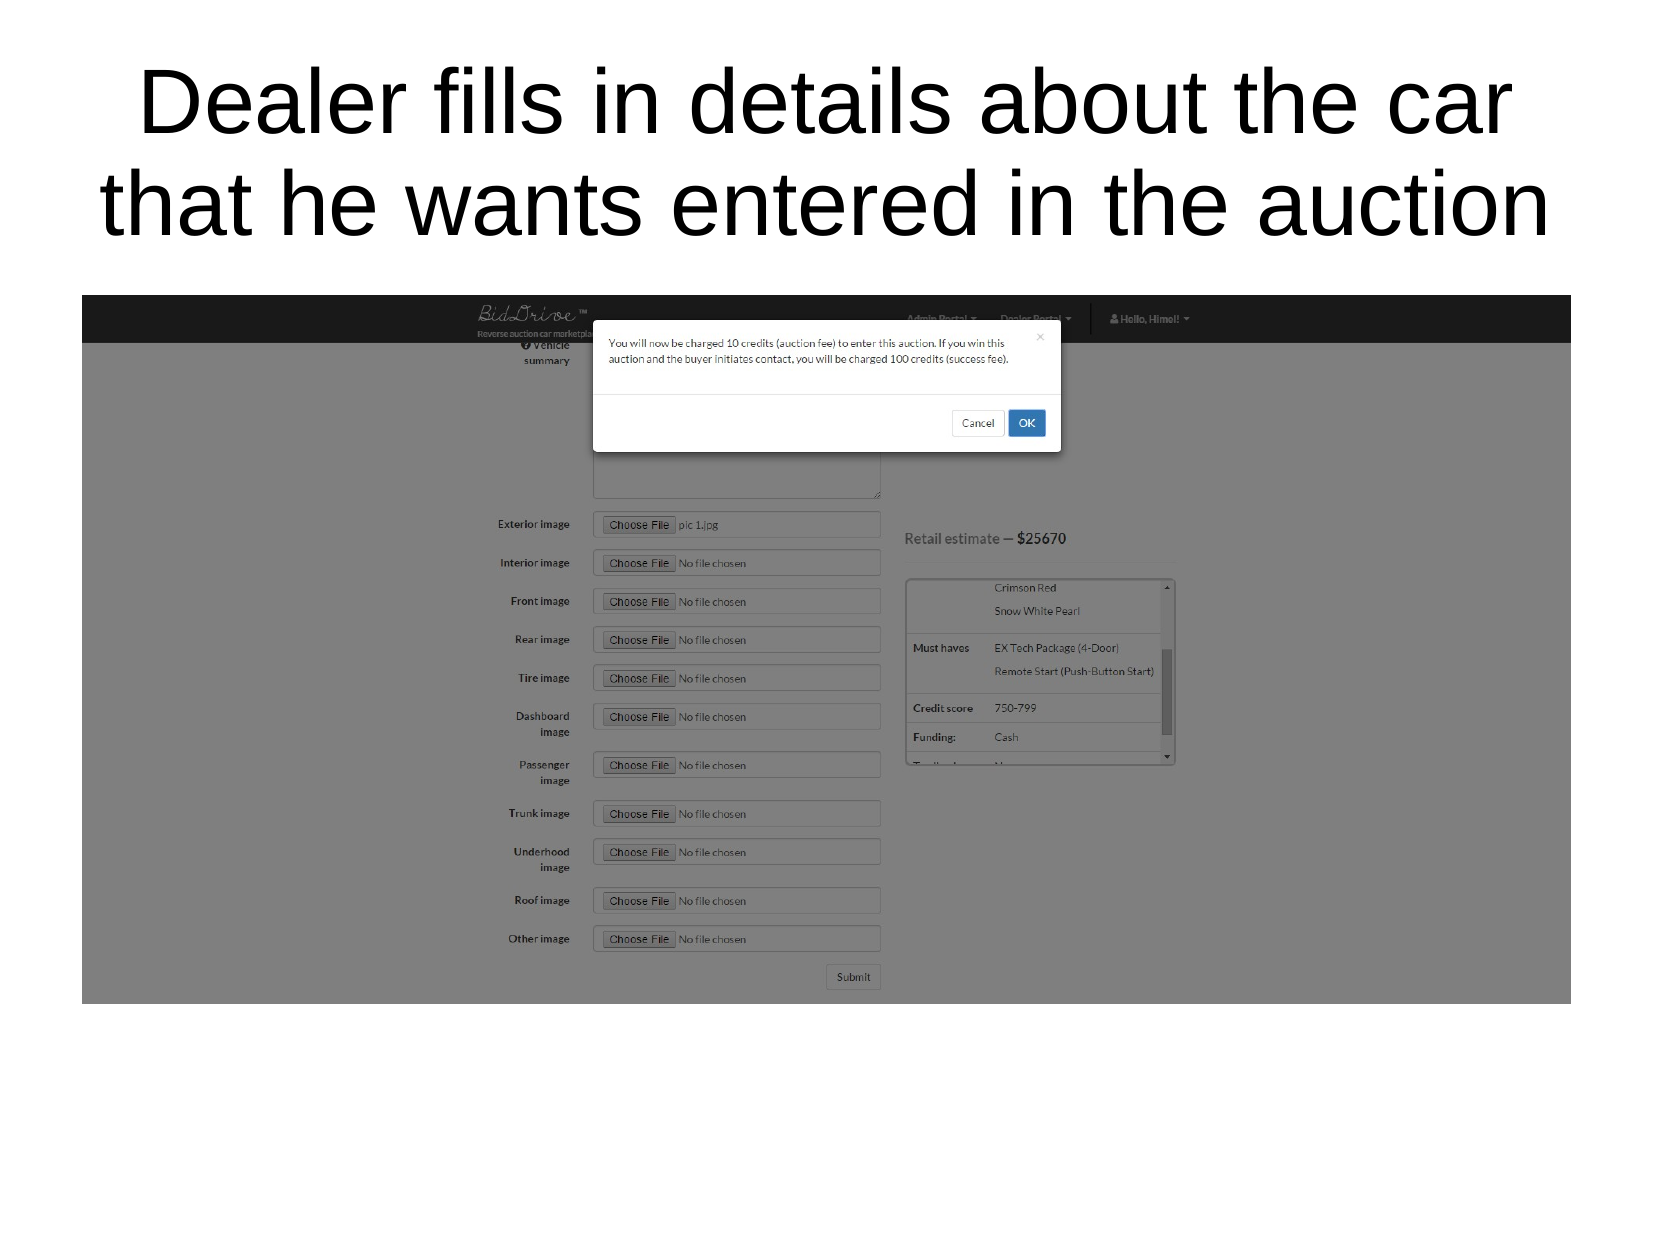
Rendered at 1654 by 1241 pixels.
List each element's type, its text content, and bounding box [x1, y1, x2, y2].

picture [82, 295, 1571, 1004]
title Dealer fills in details about the car that he wants entered in the auction [82, 49, 1571, 257]
